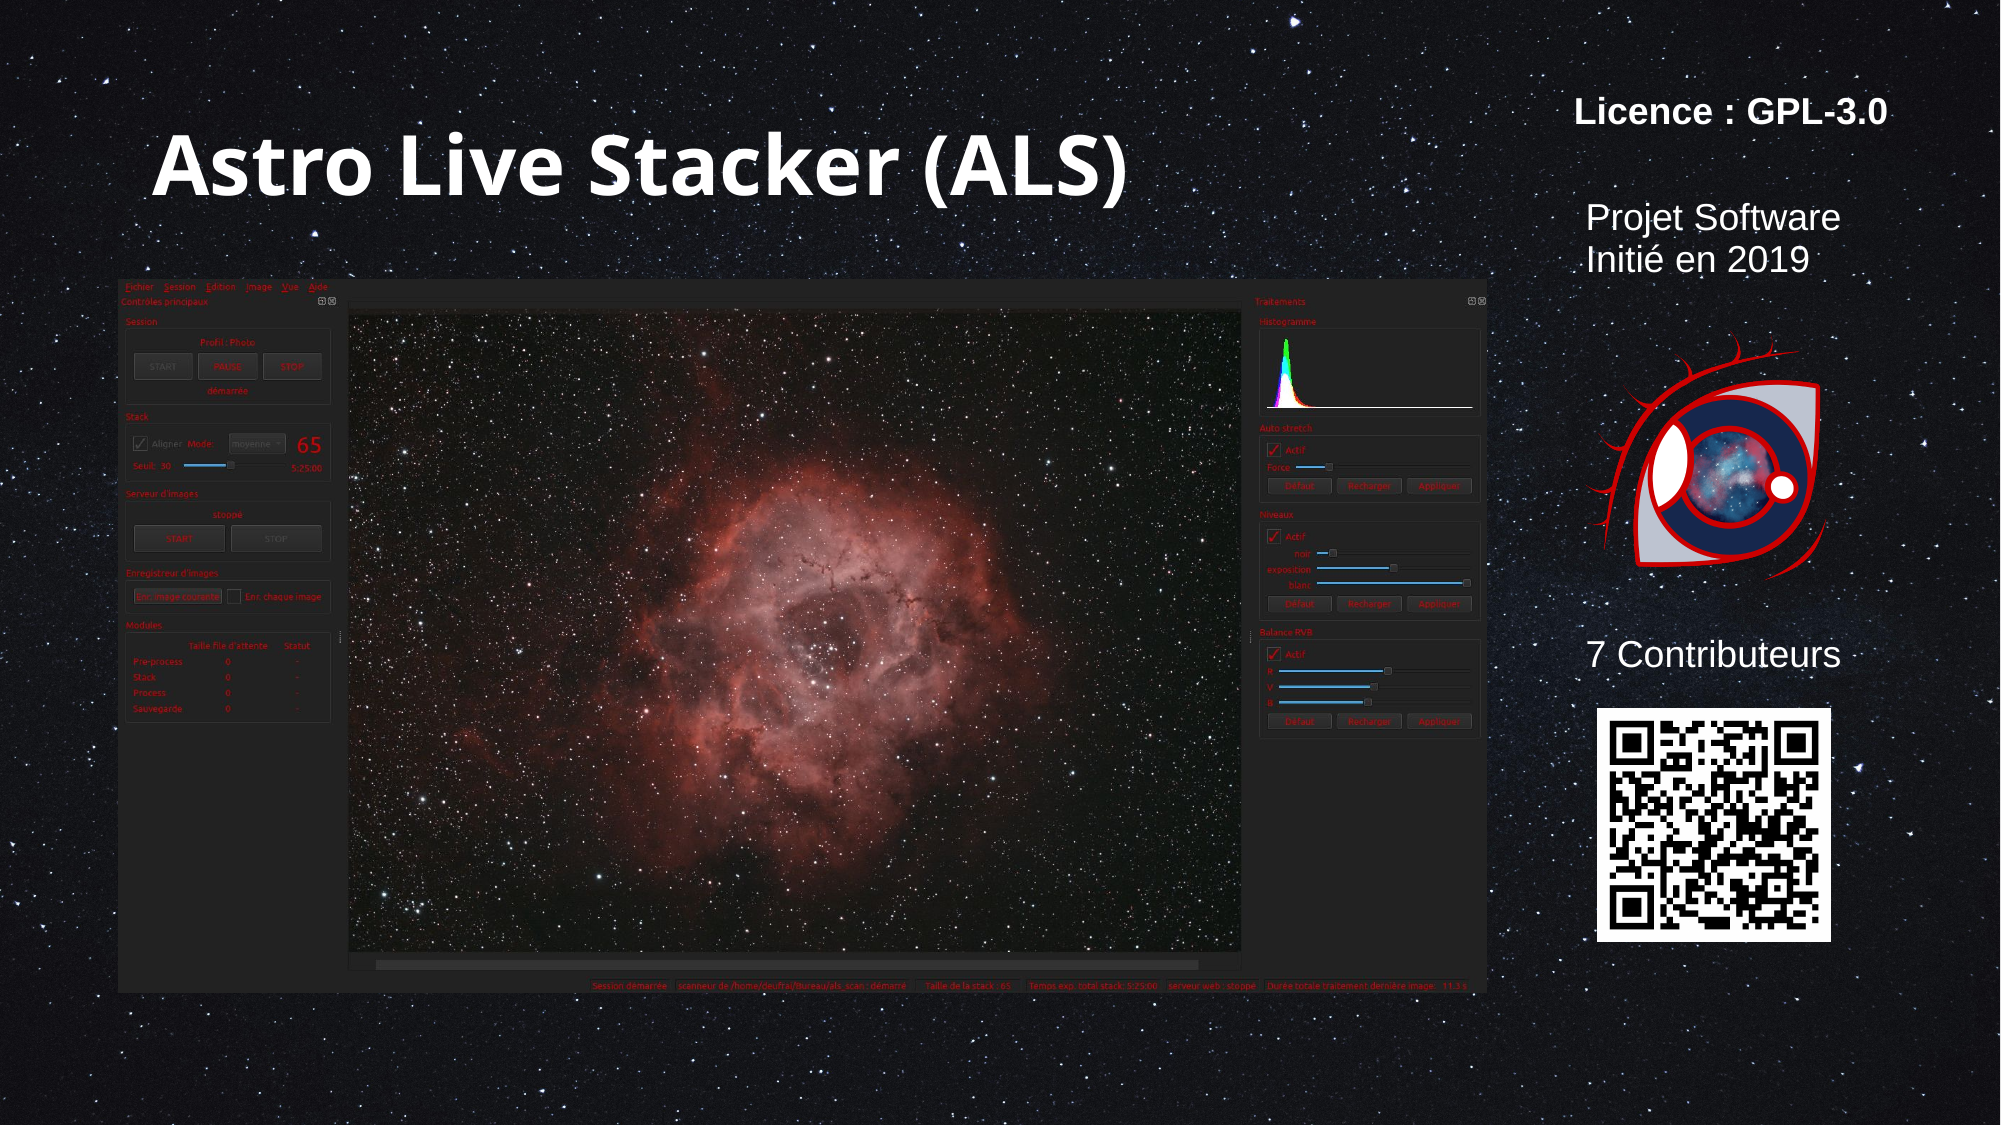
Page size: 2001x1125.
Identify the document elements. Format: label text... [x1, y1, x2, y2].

picture [0, 0, 2001, 1125]
title Astro Live Stacker (ALS) [137, 59, 1359, 278]
text_box Projet Software Initié en 2019 [1570, 188, 1890, 319]
text_box 7 Contributeurs [1570, 625, 1914, 697]
text_box Licence : GPL-3.0 [1559, 82, 1914, 142]
